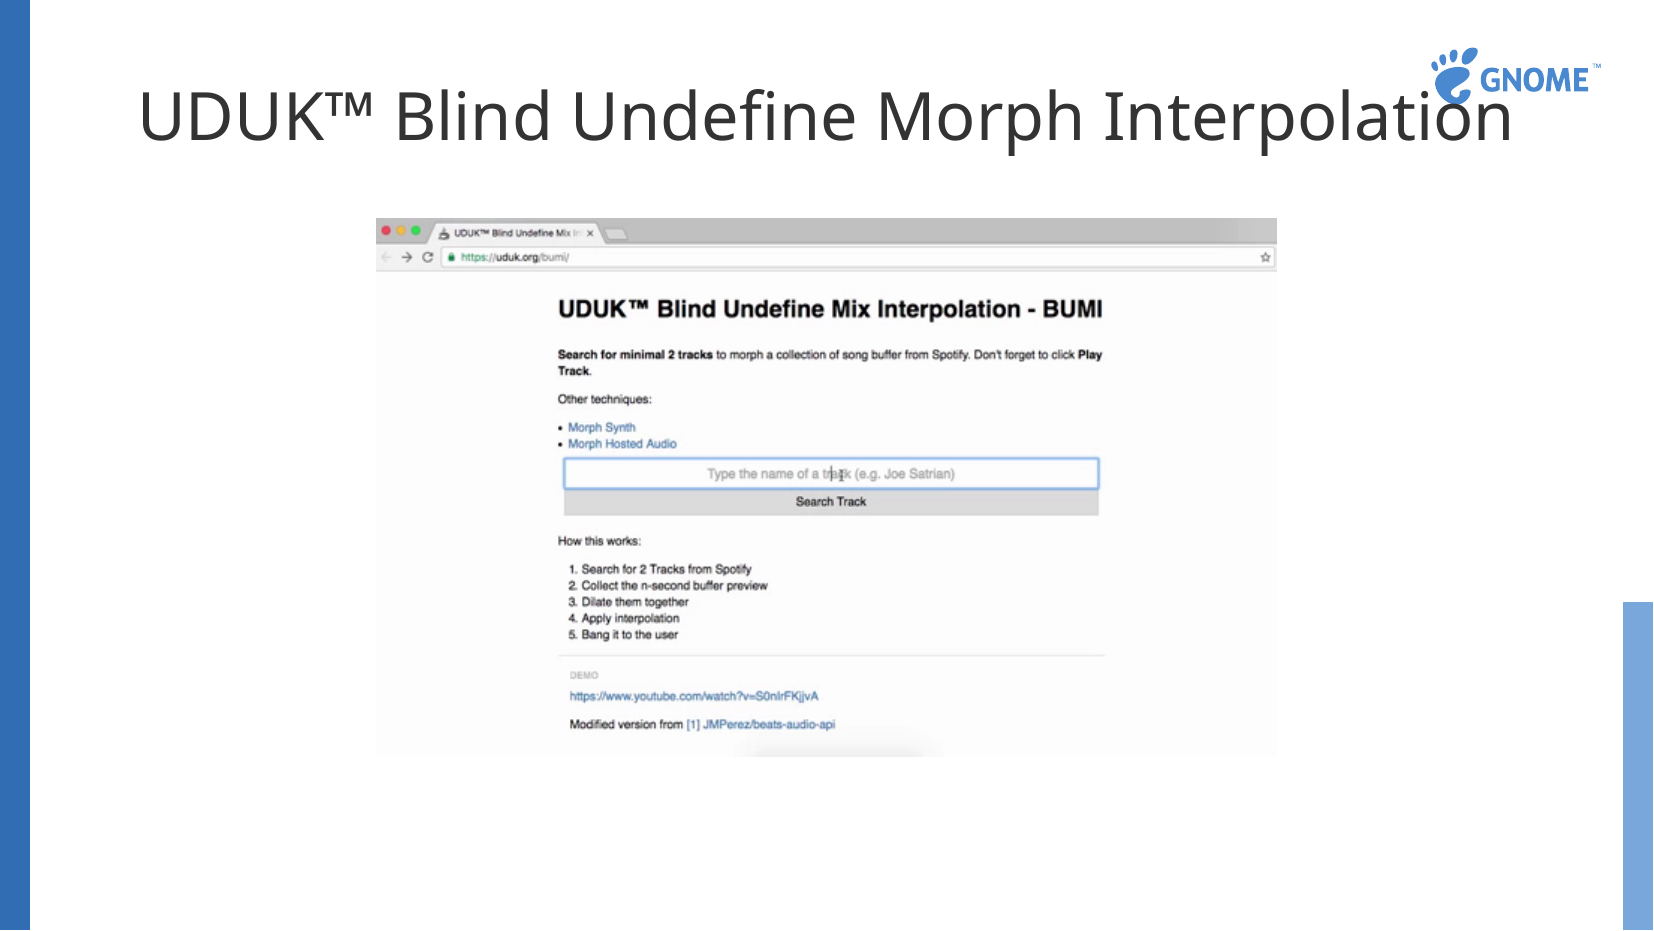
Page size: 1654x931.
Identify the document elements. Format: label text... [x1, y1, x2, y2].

title UDUK™ Blind Undefine Morph Interpolation [82, 37, 1571, 193]
text_box [375, 217, 1278, 758]
